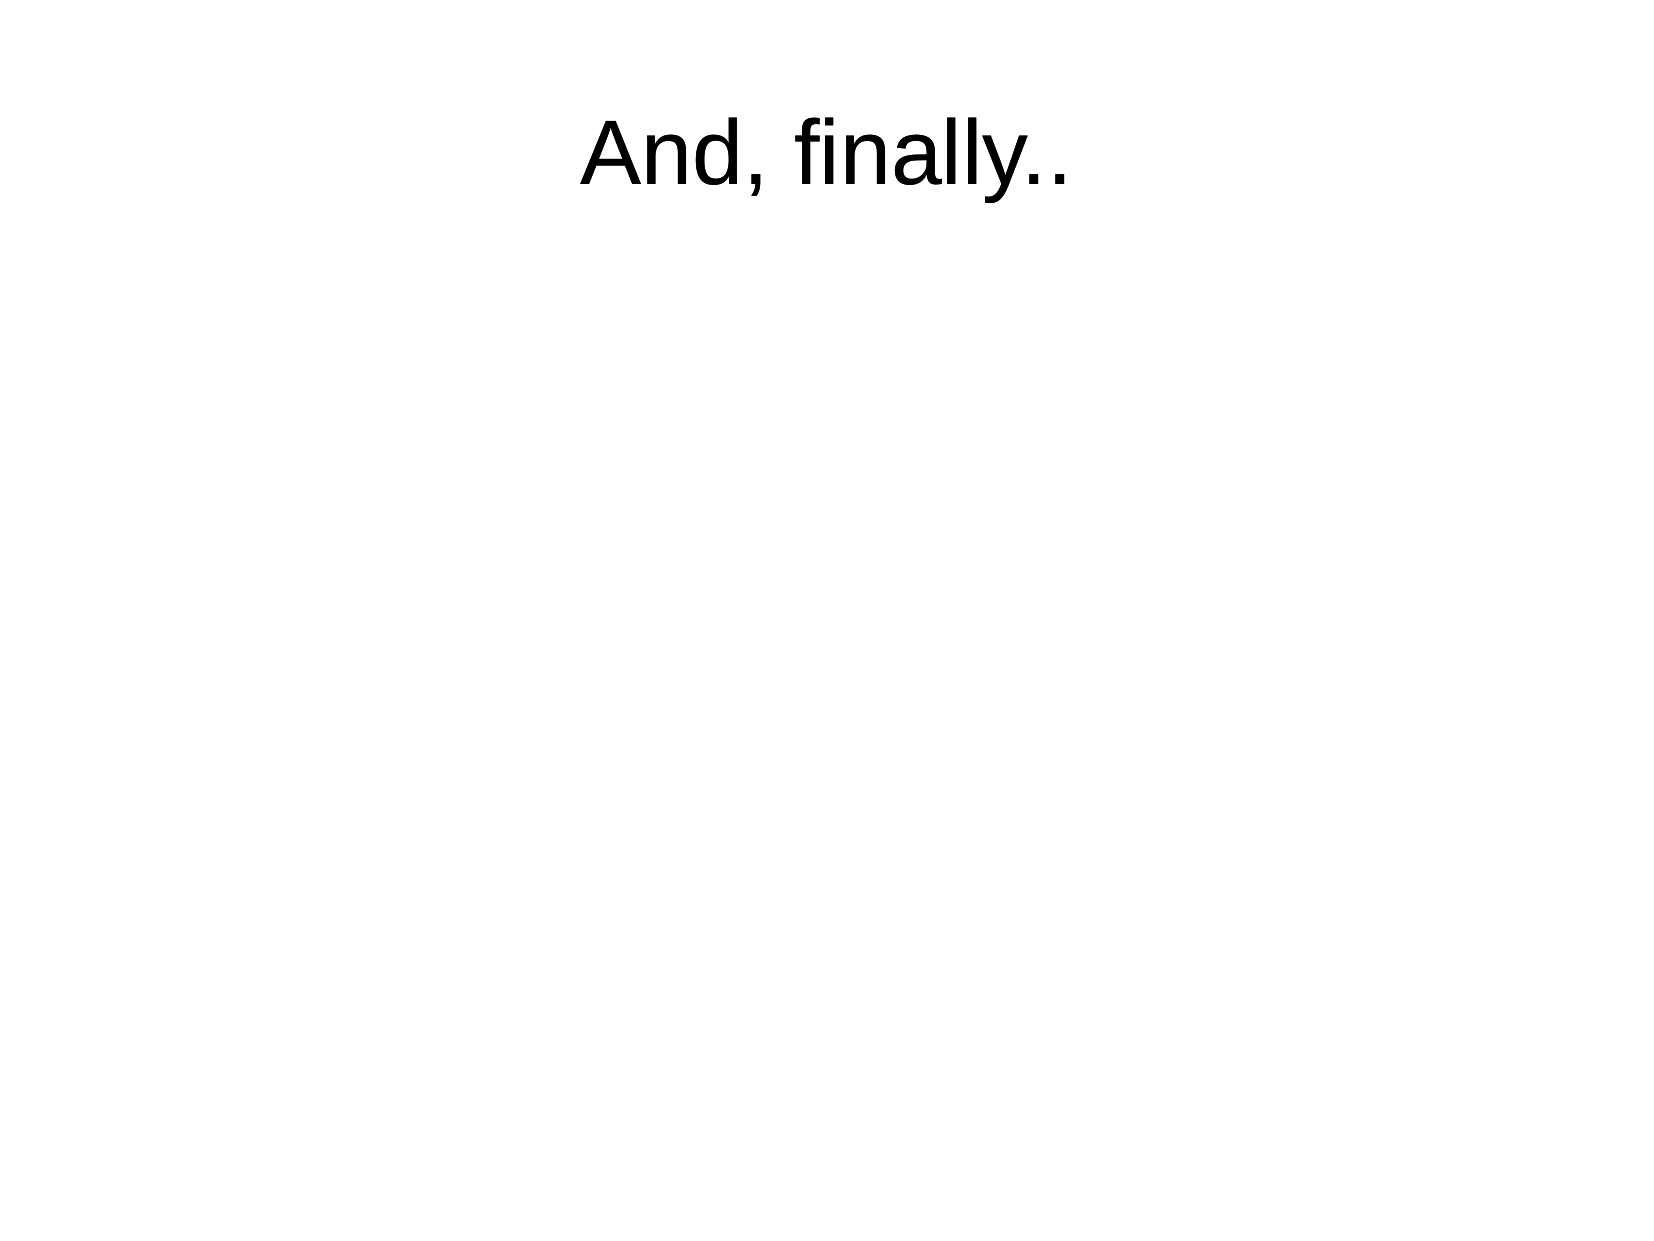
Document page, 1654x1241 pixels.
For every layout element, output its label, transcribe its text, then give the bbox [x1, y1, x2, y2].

title And, finally.. [82, 49, 1571, 257]
